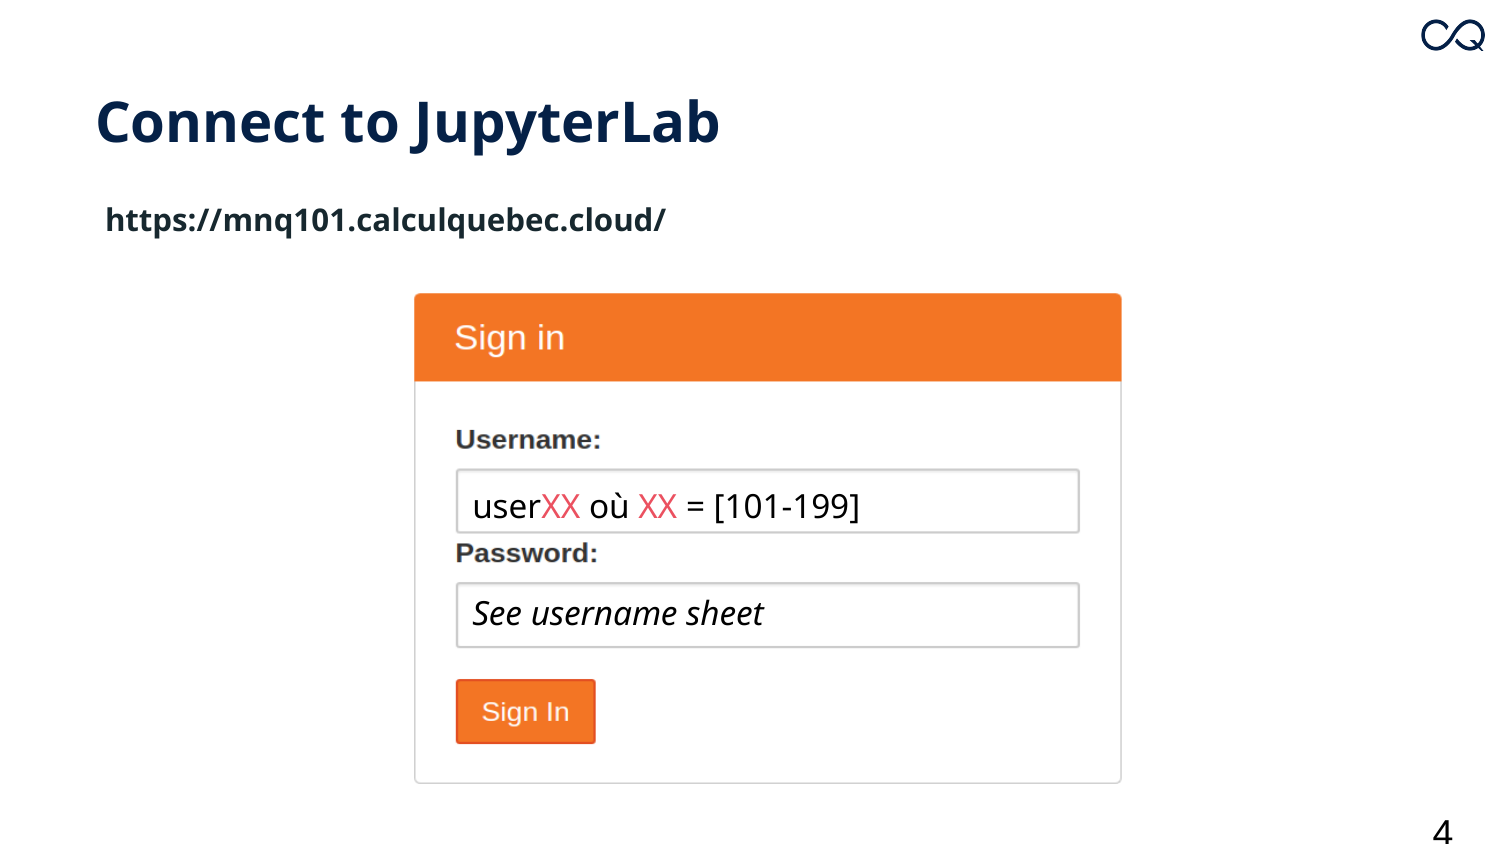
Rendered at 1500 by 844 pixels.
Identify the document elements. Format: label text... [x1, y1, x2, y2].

text_box See username sheet [457, 580, 1049, 644]
list https://mnq101.calculquebec.cloud/ [90, 185, 1036, 457]
picture [1421, 19, 1485, 51]
text_box userXX où XX = [101-199] [457, 473, 1049, 537]
picture [412, 290, 1124, 786]
title Connect to JupyterLab [79, 71, 1347, 173]
